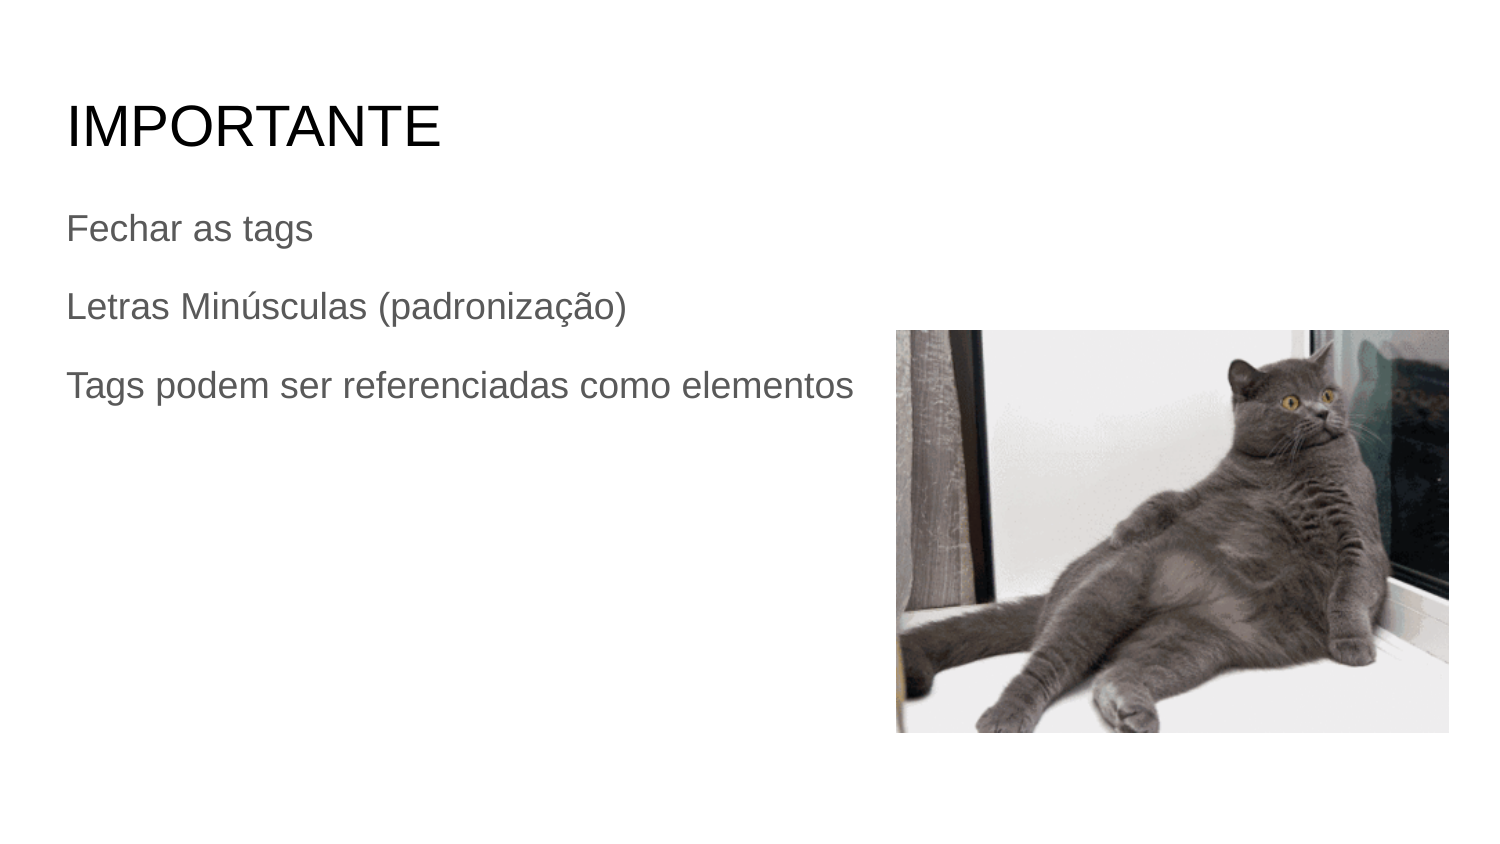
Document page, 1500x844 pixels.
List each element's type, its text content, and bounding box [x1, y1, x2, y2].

title IMPORTANTE [51, 72, 1449, 167]
picture [896, 330, 1449, 733]
list Fechar as tags Letras Minúsculas (padronização) Tags podem ser referenciadas como elementos [51, 189, 1449, 750]
